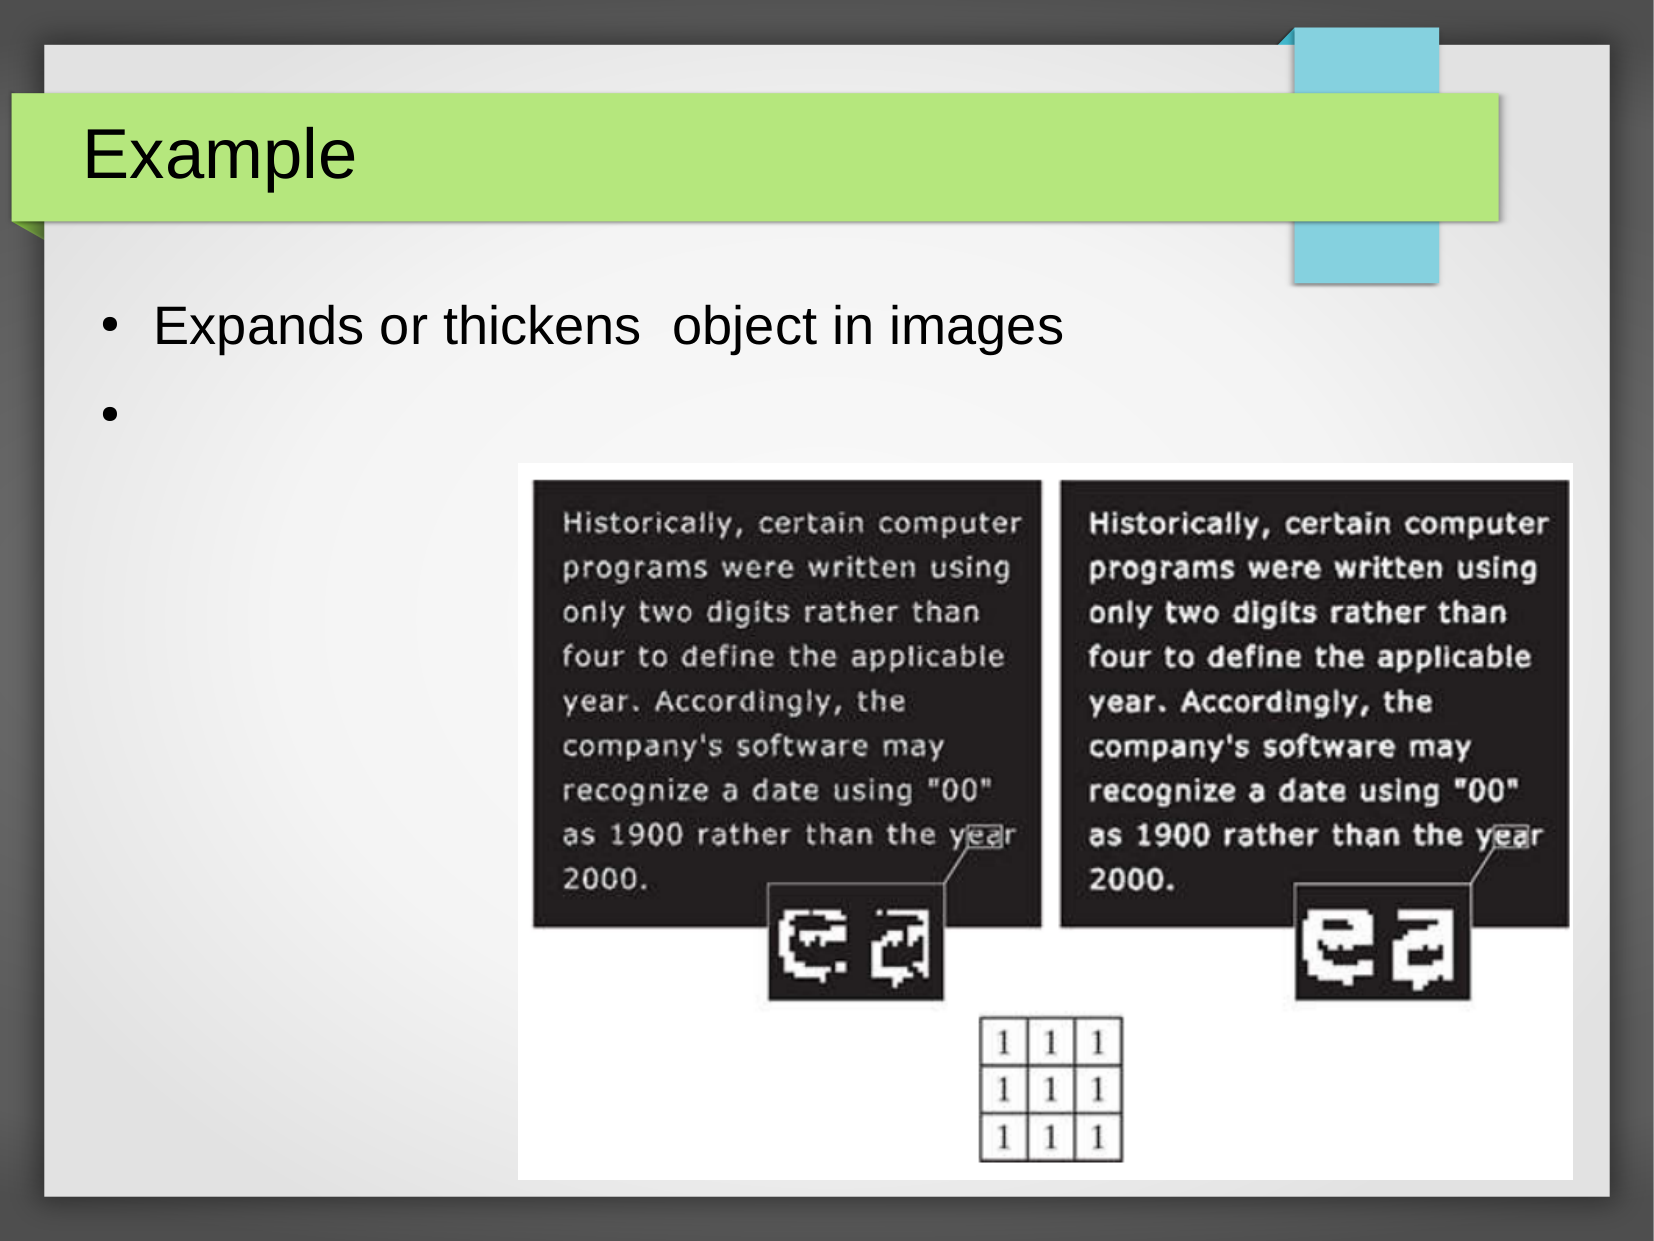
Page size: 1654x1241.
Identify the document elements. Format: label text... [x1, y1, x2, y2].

list Expands or thickens object in images [82, 295, 1571, 1015]
picture [0, 0, 1654, 1241]
title Example [82, 94, 1264, 213]
